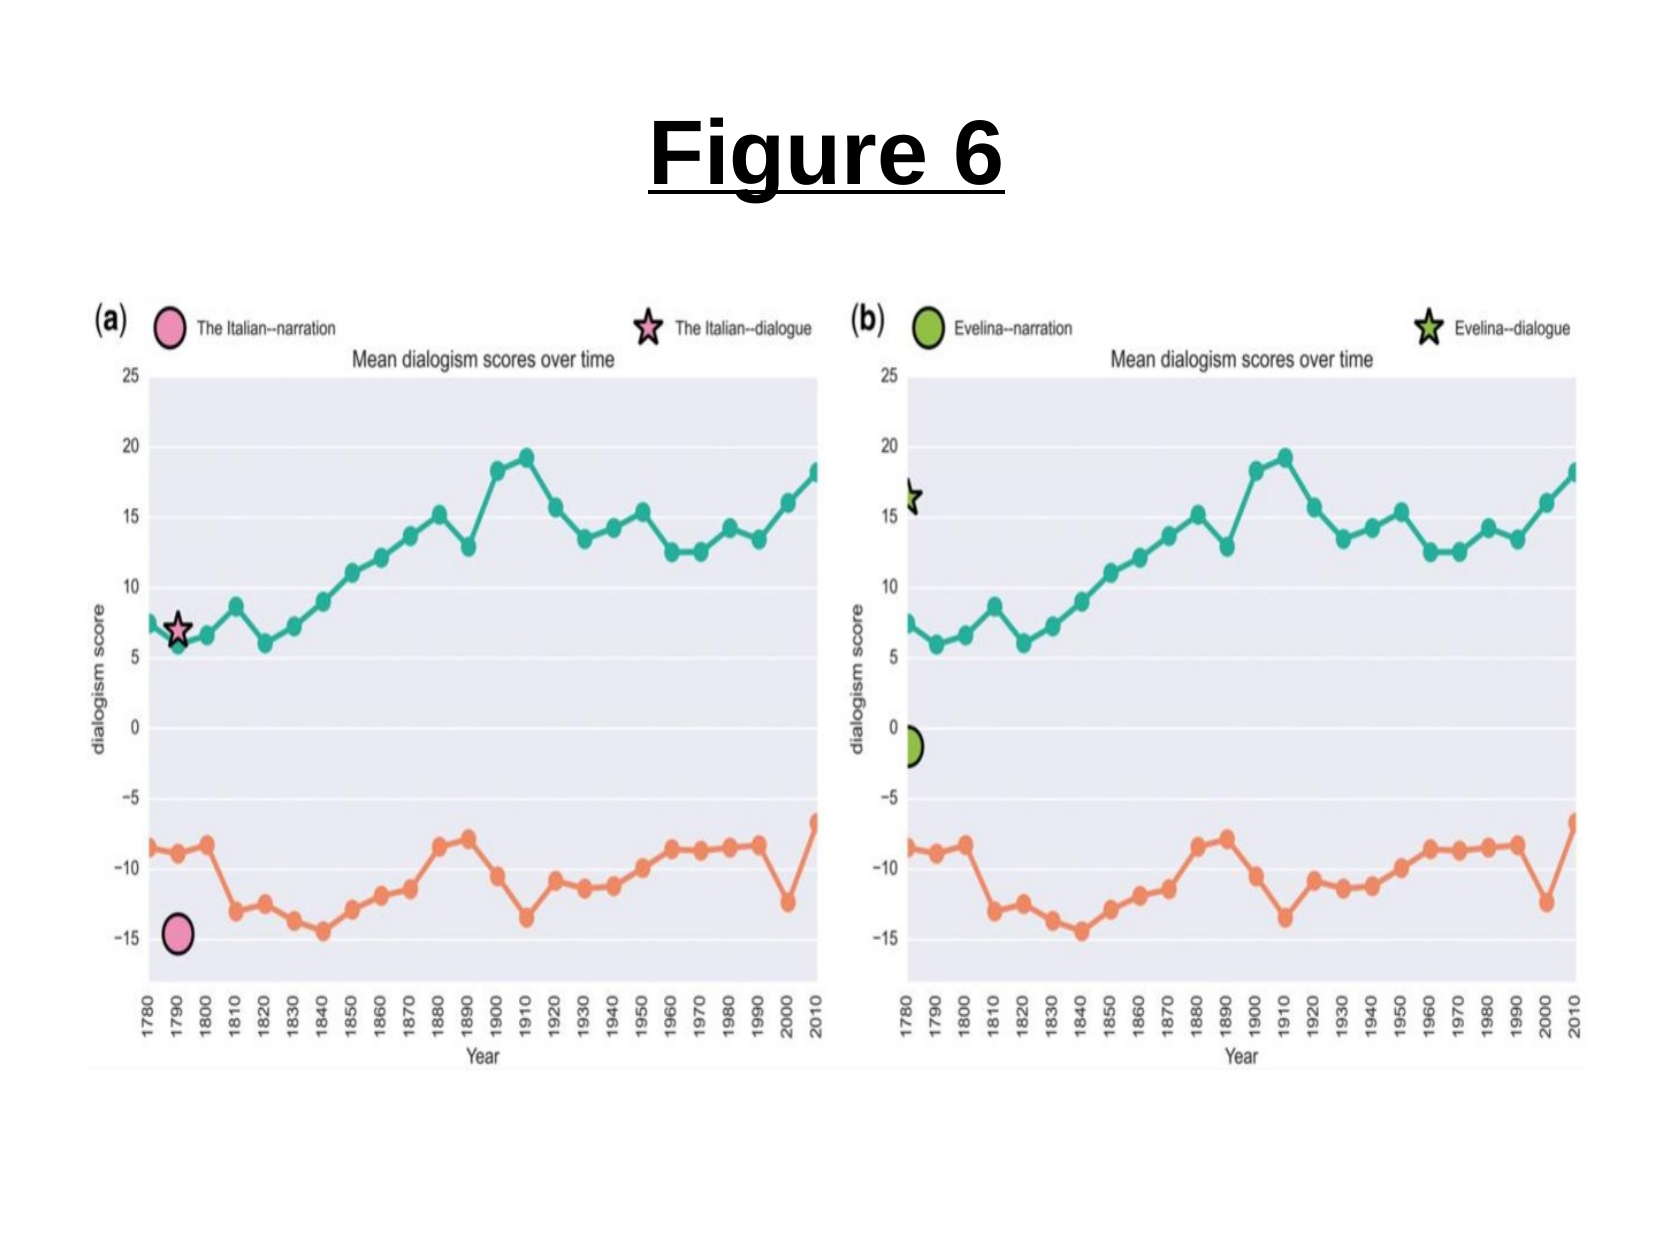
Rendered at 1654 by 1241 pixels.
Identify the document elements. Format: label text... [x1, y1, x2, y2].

picture [0, 236, 1654, 1170]
title Figure 6 [82, 49, 1571, 236]
